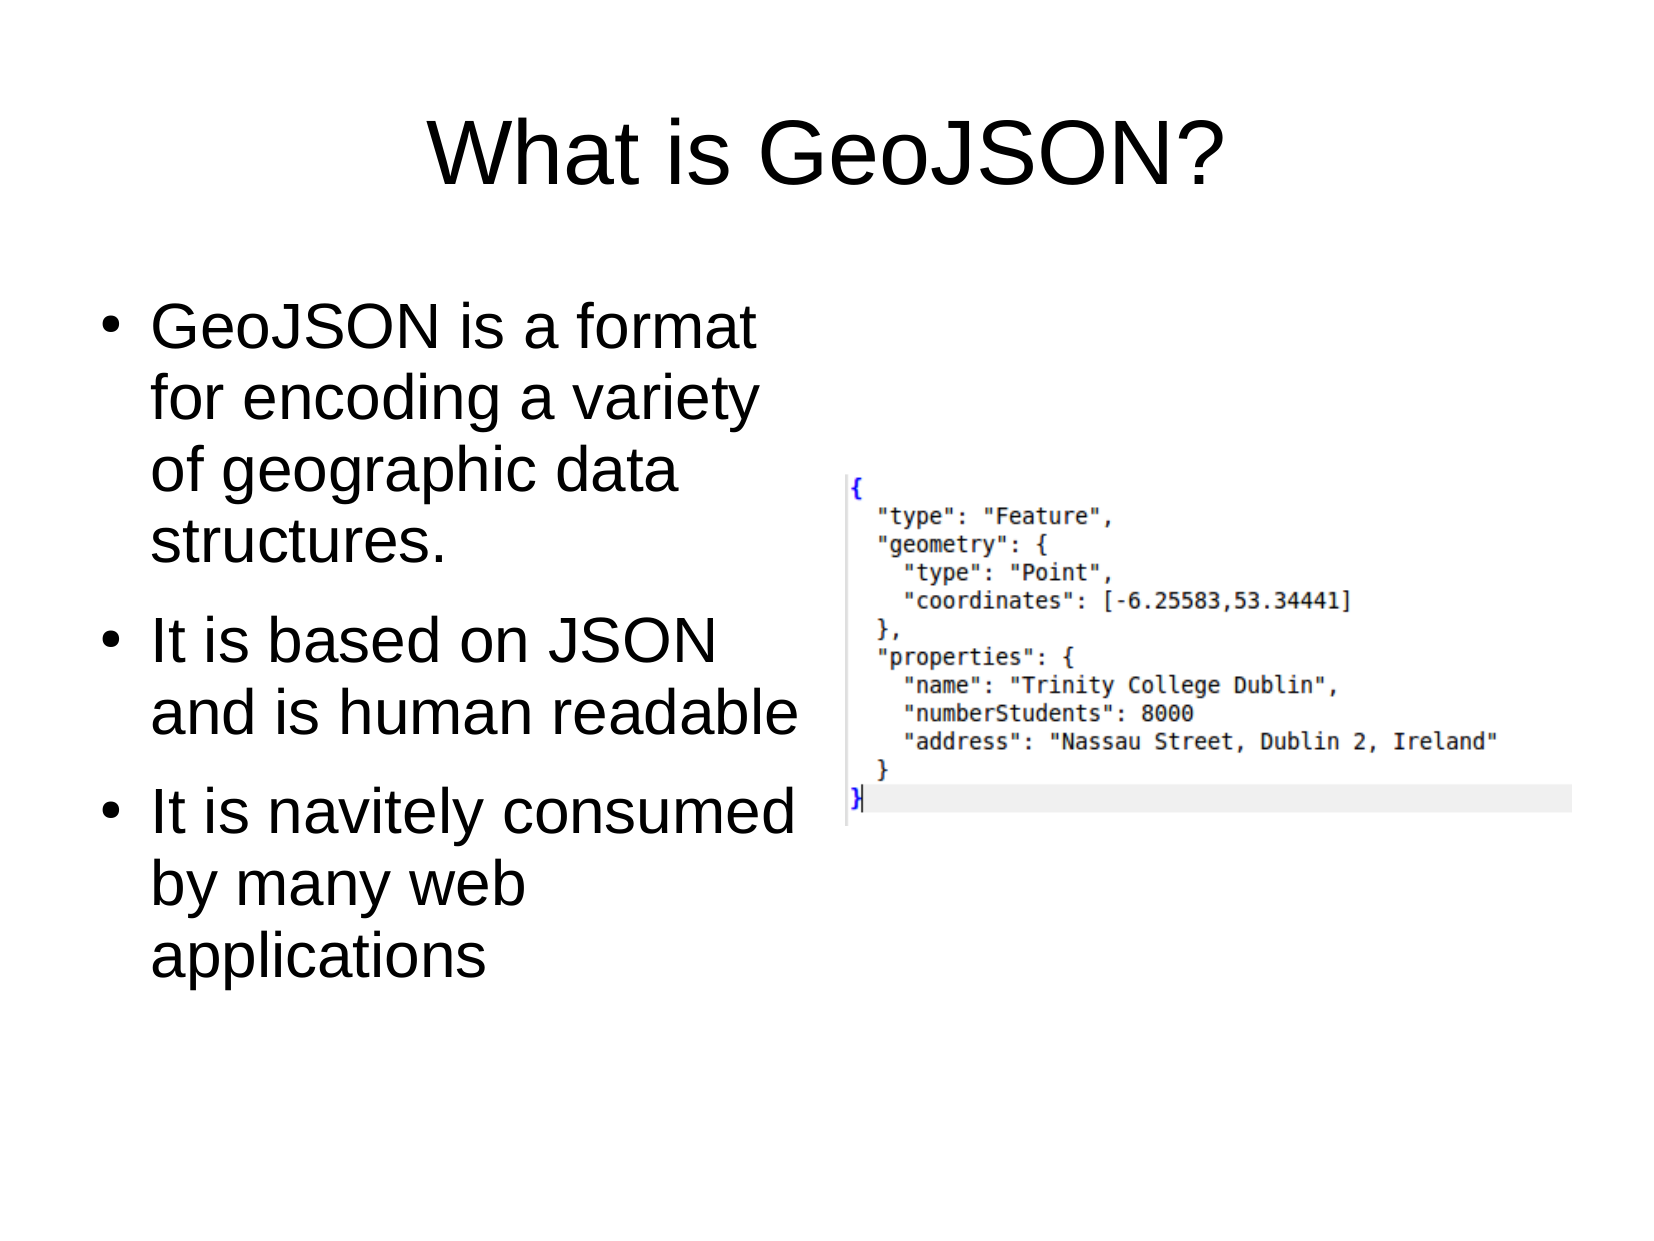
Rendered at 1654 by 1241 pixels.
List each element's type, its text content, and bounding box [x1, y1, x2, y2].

list GeoJSON is a format for encoding a variety of geographic data structures. It is based on JSON and is human readable It is navitely consumed by many web applications [82, 290, 809, 1010]
picture [845, 473, 1572, 826]
title What is GeoJSON? [82, 49, 1571, 257]
